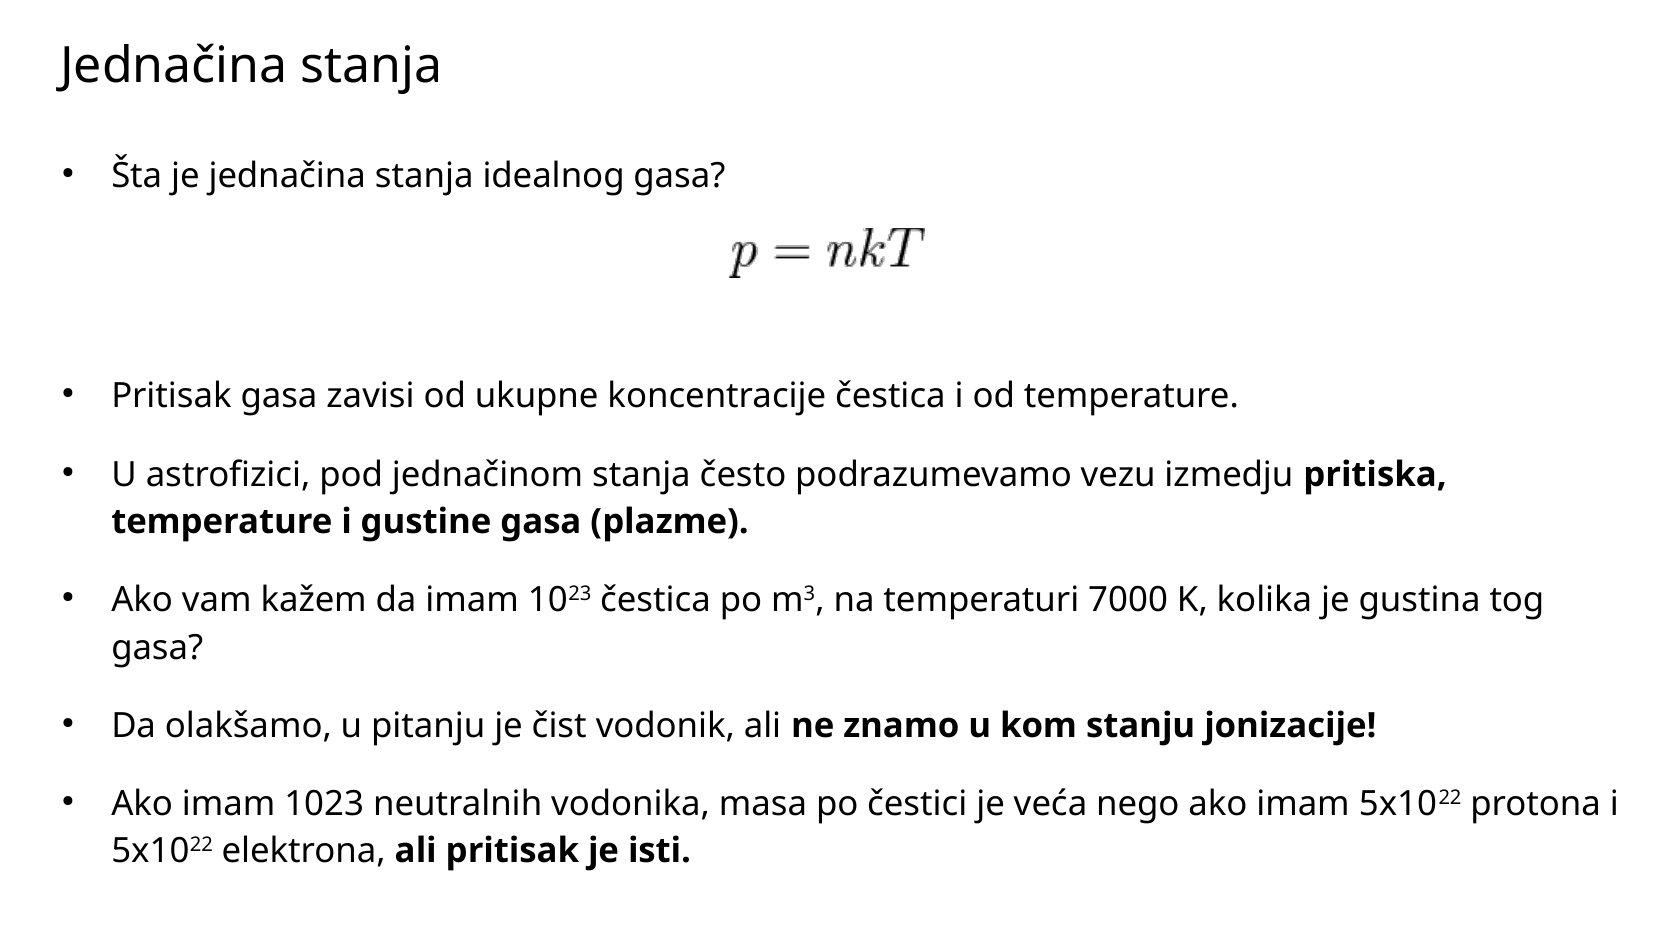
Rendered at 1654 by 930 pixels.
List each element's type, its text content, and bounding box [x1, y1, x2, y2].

picture [728, 228, 925, 278]
title Jednačina stanja [59, 13, 1648, 113]
list Šta je jednačina stanja idealnog gasa? Pritisak gasa zavisi od ukupne koncentracije čestica i od temperature. U astrofizici, pod jednačinom stanja često podrazumevamo vezu izmedju pritiska, temperature i gustine gasa (plazme). Ako vam kažem da imam 1023 čestica po m3, na temperaturi 7000 K, kolika je gustina tog gasa? Da olakšamo, u pitanju je čist vodonik, ali ne znamo u kom stanju jonizacije! Ako imam 1023 neutralnih vodonika, masa po čestici je veća nego ako imam 5x1022 protona i 5x1022 elektrona, ali pritisak je isti. [45, 149, 1635, 880]
